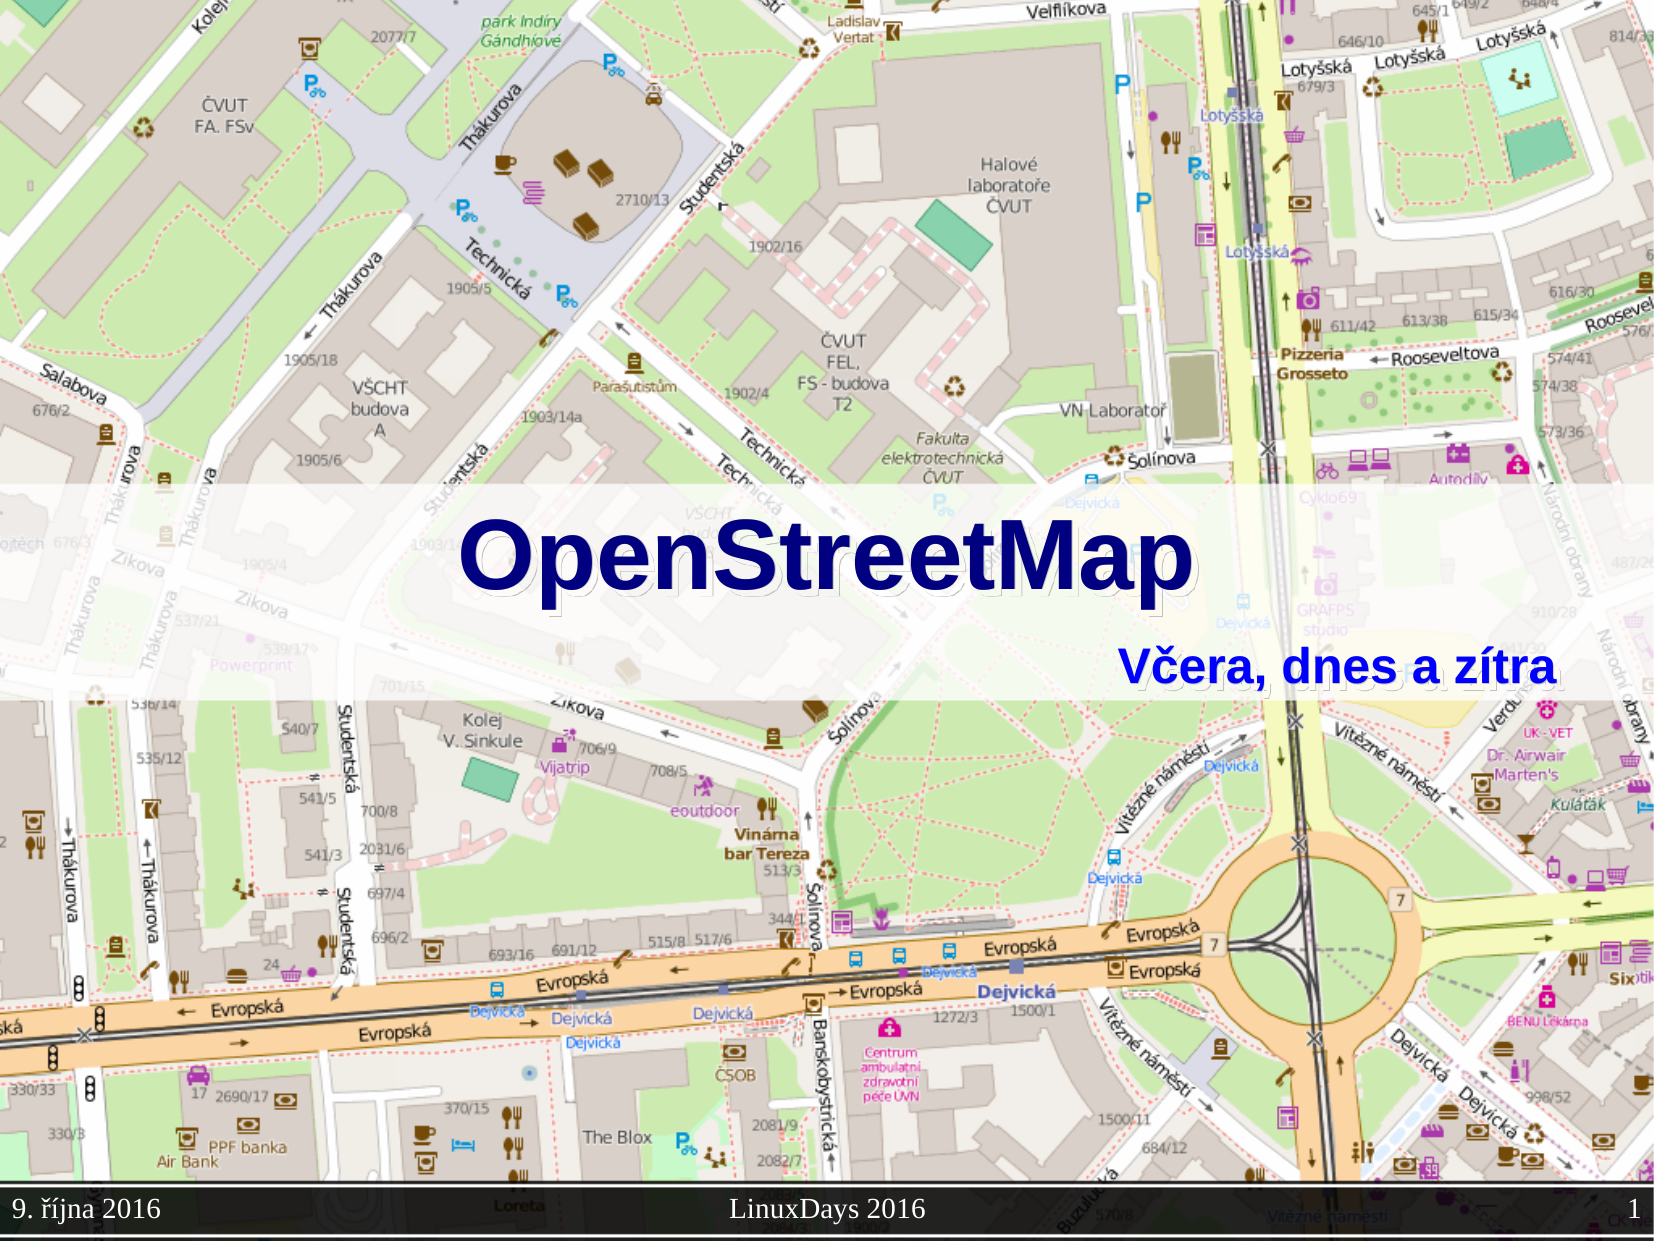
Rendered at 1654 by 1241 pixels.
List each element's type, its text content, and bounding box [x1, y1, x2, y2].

picture [0, 0, 1654, 1241]
subtitle OpenStreetMap Včera, dnes a zítra [82, 472, 1571, 721]
